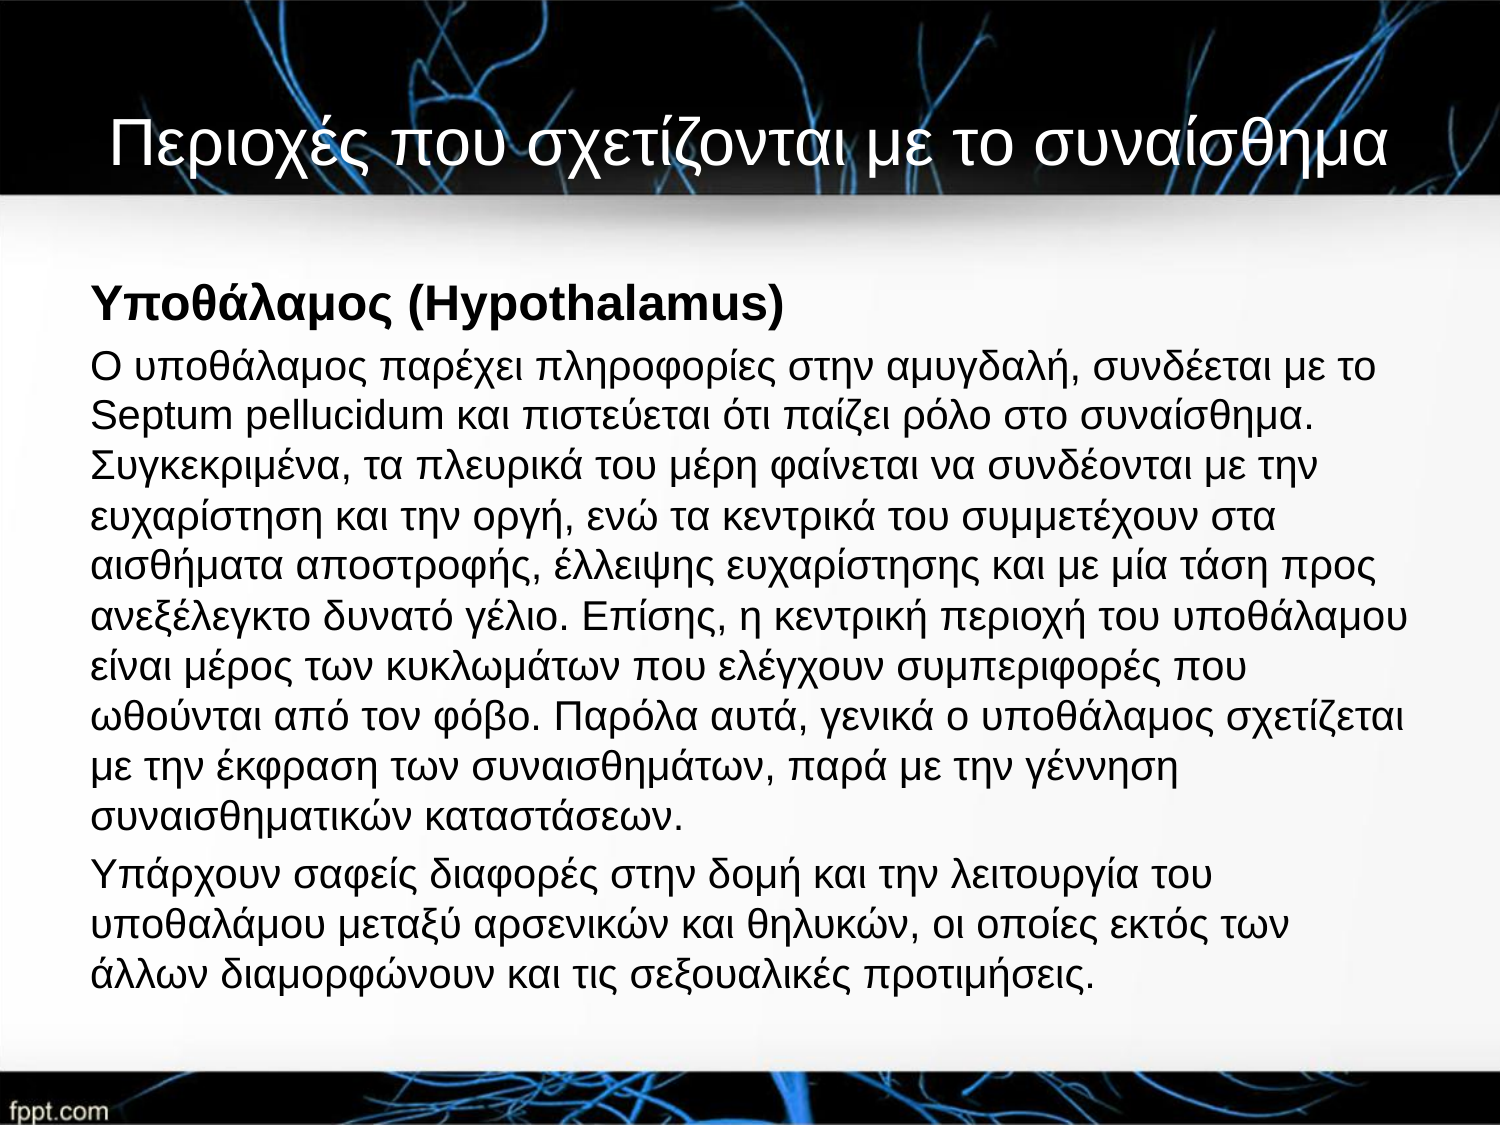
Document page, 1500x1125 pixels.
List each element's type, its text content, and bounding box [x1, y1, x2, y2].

list Υποθάλαμος (Hypothalamus) Ο υποθάλαμος παρέχει πληροφορίες στην αμυγδαλή, συνδέεται με το Septum pellucidum και πιστεύεται ότι παίζει ρόλο στο συναίσθημα. Συγκεκριμένα, τα πλευρικά του μέρη φαίνεται να συνδέονται με την ευχαρίστηση και την οργή, ενώ τα κεντρικά του συμμετέχουν στα αισθήματα αποστροφής, έλλειψης ευχαρίστησης και με μία τάση προς ανεξέλεγκτο δυνατό γέλιο. Επίσης, η κεντρική περιοχή του υποθάλαμου είναι μέρος των κυκλωμάτων που ελέγχουν συμπεριφορές που ωθούνται από τον φόβο. Παρόλα αυτά, γενικά ο υποθάλαμος σχετίζεται με την έκφραση των συναισθημάτων, παρά με την γέννηση συναισθηματικών καταστάσεων. Υπάρχουν σαφείς διαφορές στην δομή και την λειτουργία του υποθαλάμου μεταξύ αρσενικών και θηλυκών, οι οποίες εκτός των άλλων διαμορφώνουν και τις σεξουαλικές προτιμήσεις. [75, 262, 1425, 1005]
title Περιοχές που σχετίζονται με το συναίσθημα [75, 45, 1425, 233]
picture [0, 0, 1500, 1125]
